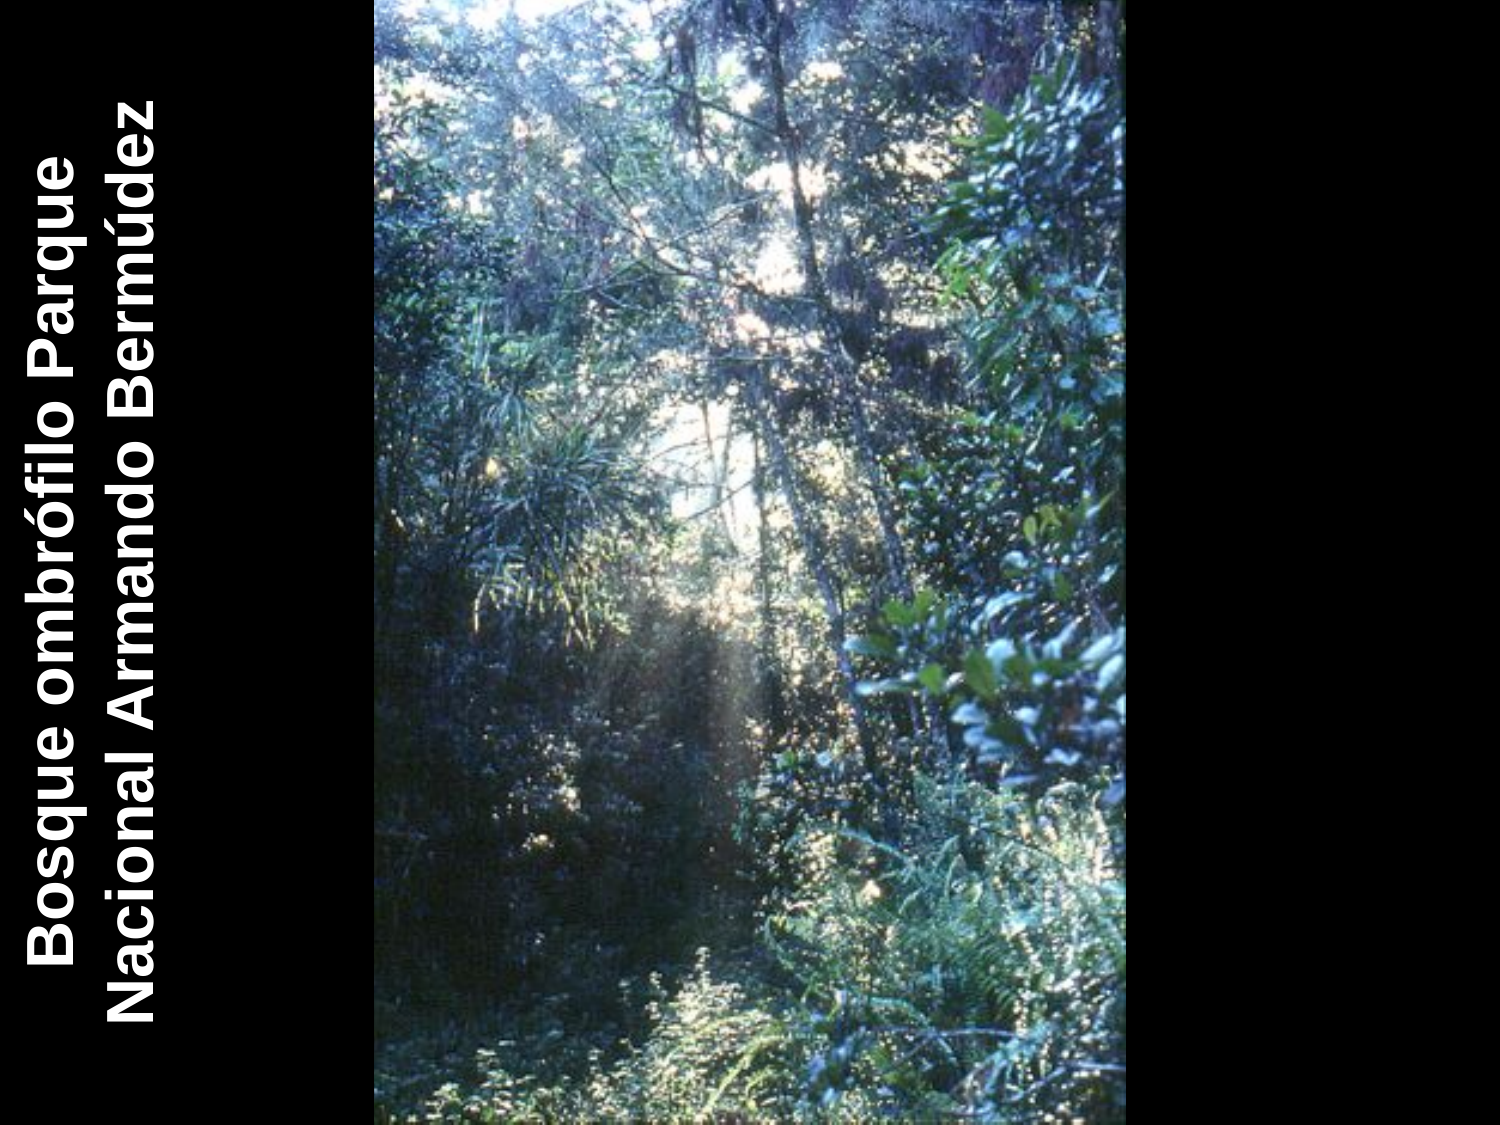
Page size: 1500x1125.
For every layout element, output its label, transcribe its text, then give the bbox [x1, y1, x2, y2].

picture [373, 0, 1127, 1125]
text_box Bosque ombrófilo Parque Nacional Armando Bermúdez [0, 0, 231, 1125]
